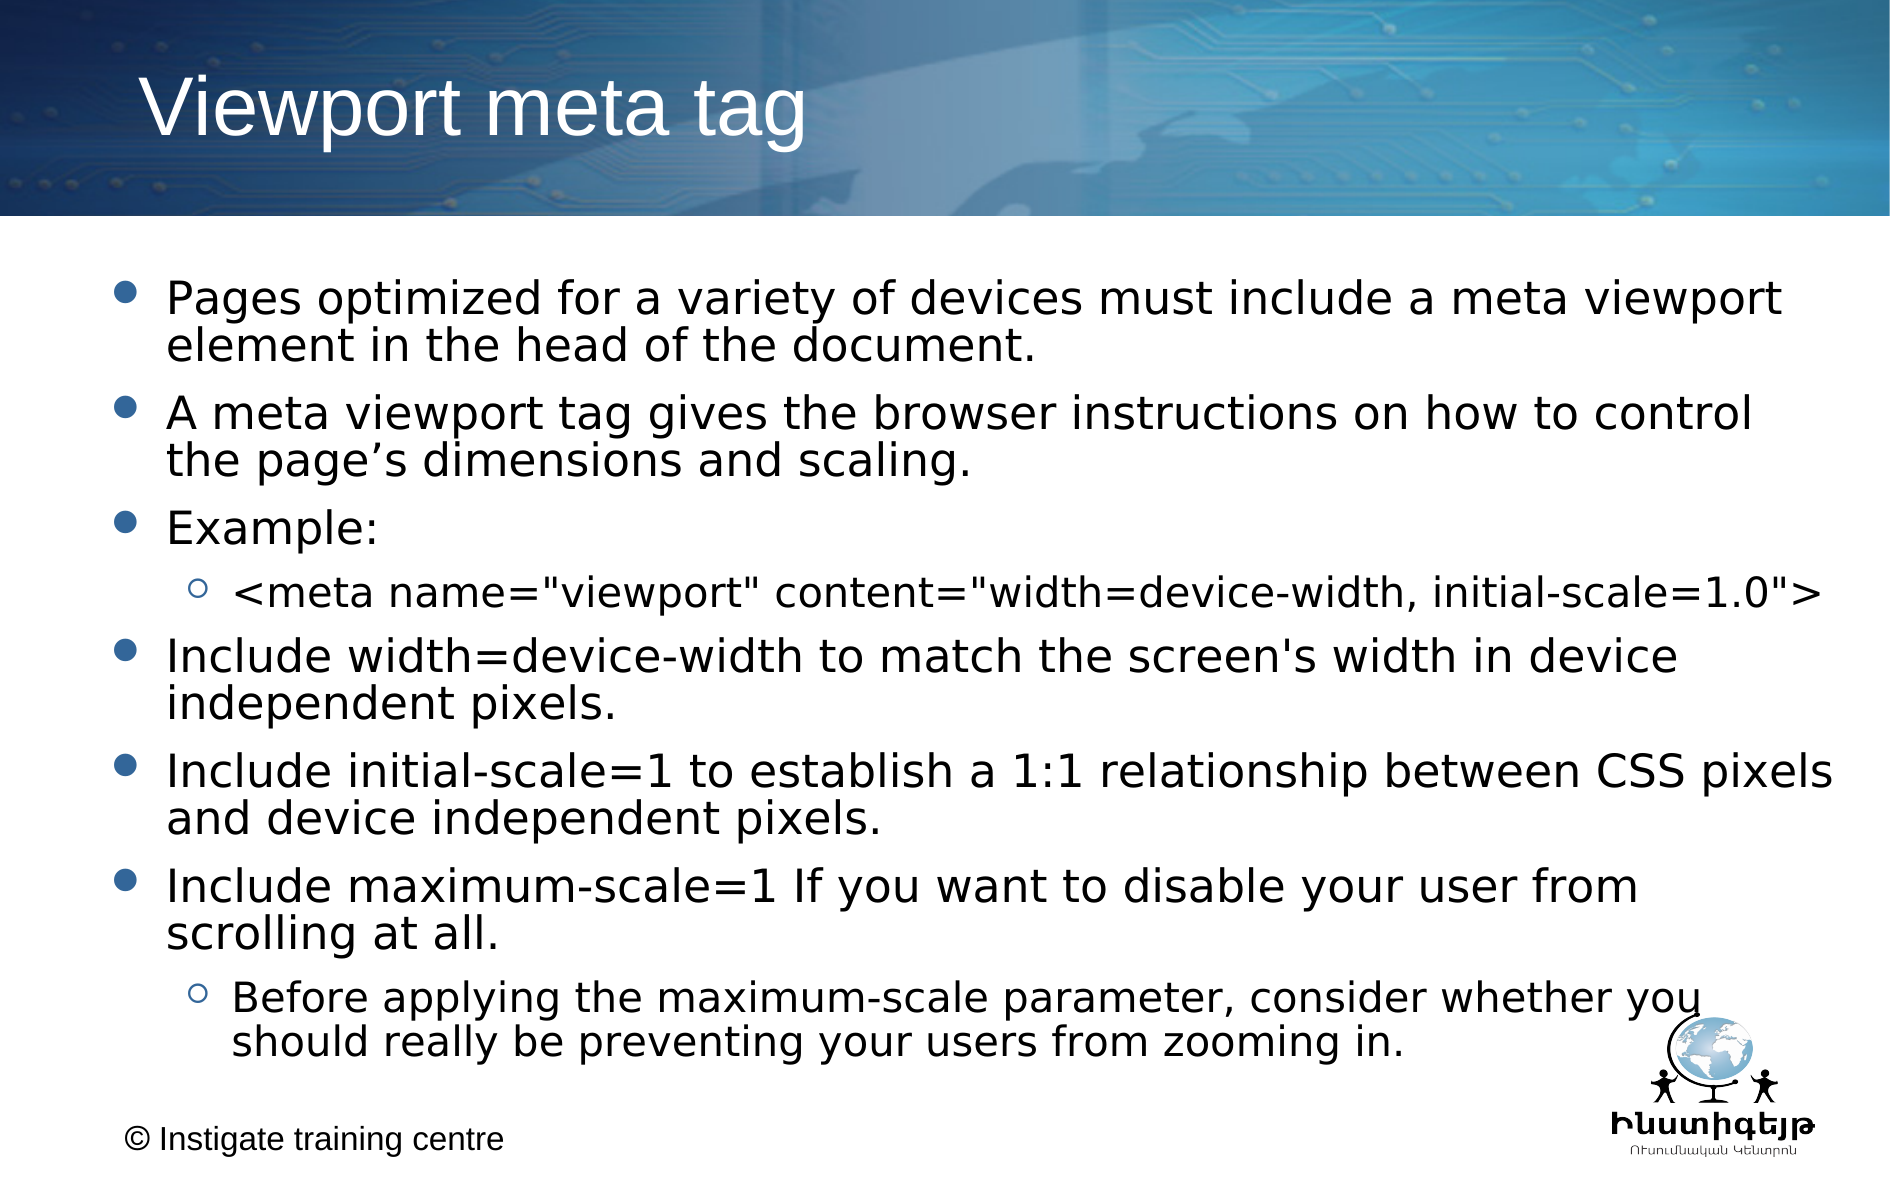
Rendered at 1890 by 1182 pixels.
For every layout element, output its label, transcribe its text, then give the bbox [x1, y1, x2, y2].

picture [0, 0, 1890, 216]
text_box Viewport meta tag [138, 82, 1801, 95]
picture [1612, 1012, 1815, 1157]
list Pages optimized for a variety of devices must include a meta viewport element in the head of the document. A meta viewport tag gives the browser instructions on how to control the page’s dimensions and scaling. Example: <meta name="viewport" content="width=device-width, initial-scale=1.0"> Include width=device-width to match the screen's width in device independent pixels. Include initial-scale=1 to establish a 1:1 relationship between CSS pixels and device independent pixels. Include maximum-scale=1 If you want to disable your user from scrolling at all. Before applying the maximum-scale parameter, consider whether you should really be preventing your users from zooming in. [110, 276, 1838, 303]
